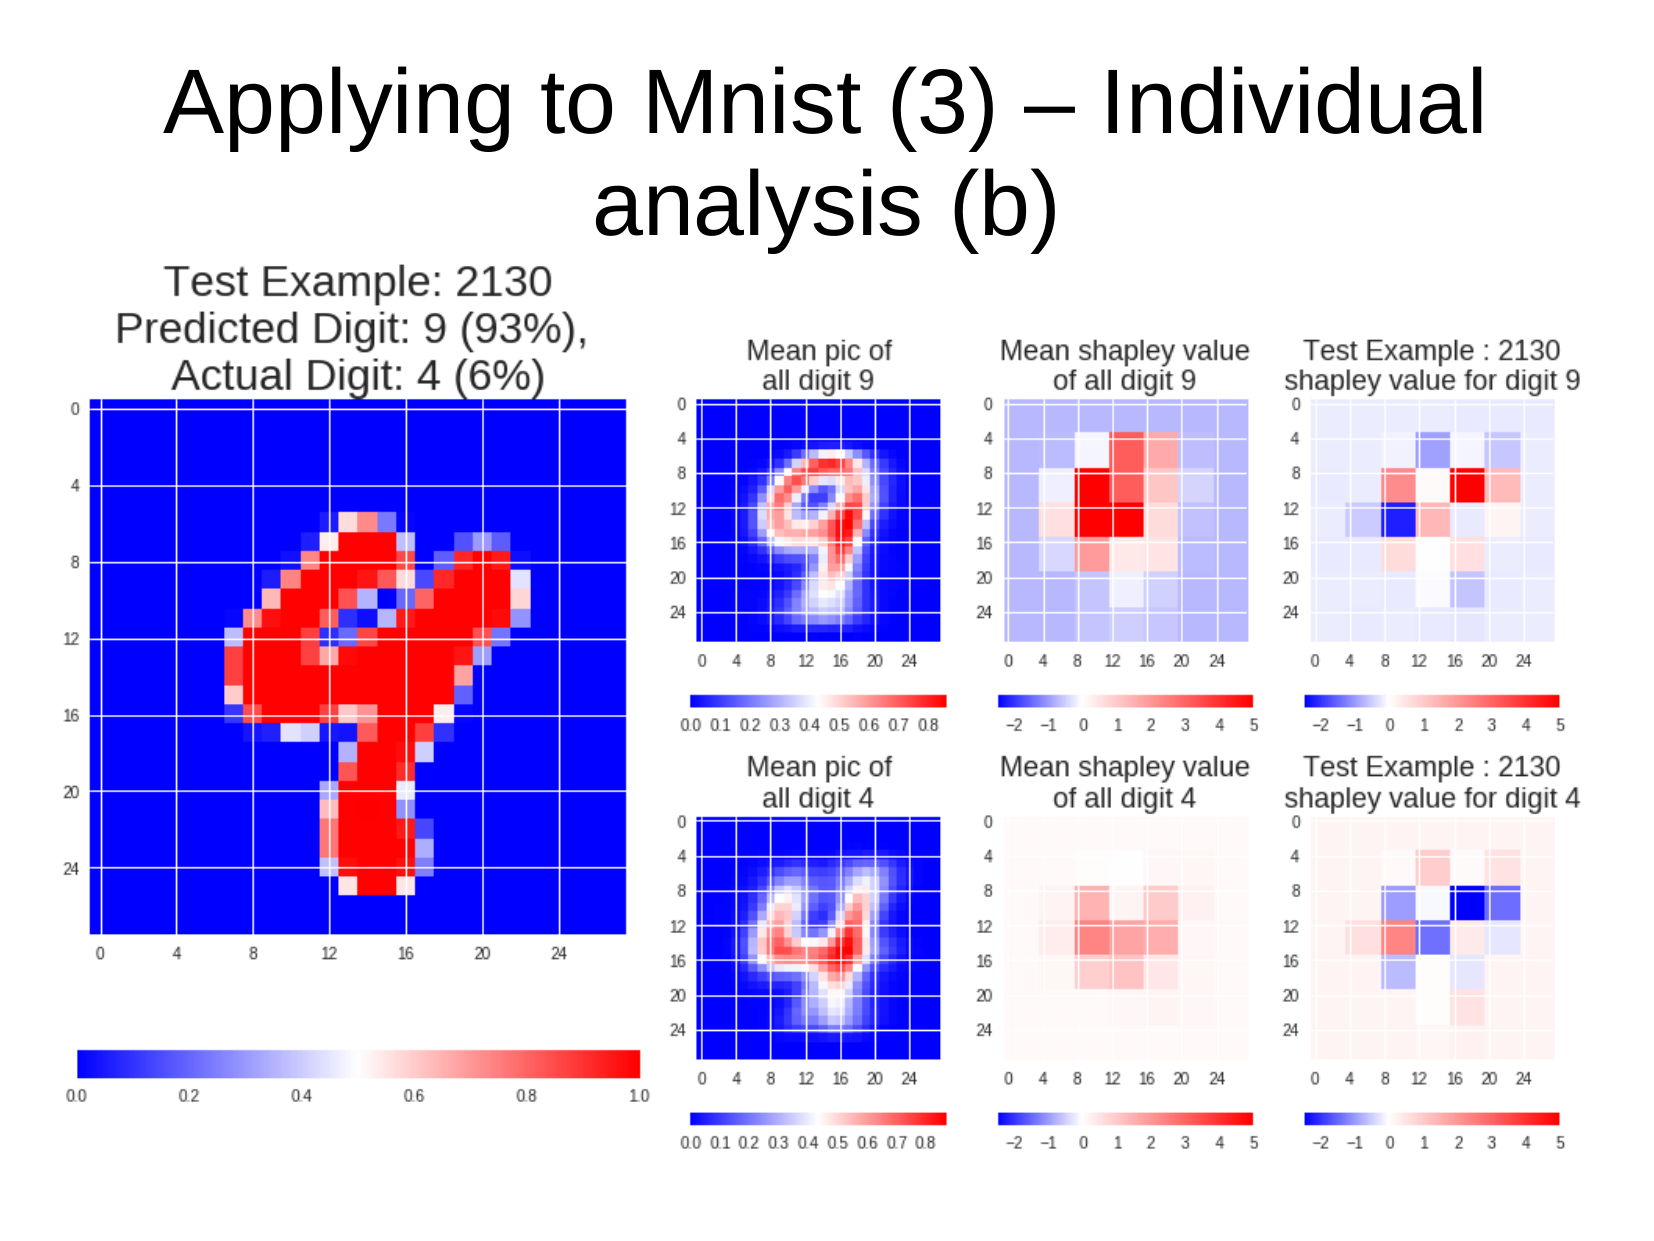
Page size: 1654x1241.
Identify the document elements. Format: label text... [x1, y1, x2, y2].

title Applying to Mnist (3) – Individual analysis (b) [82, 49, 1571, 254]
picture [51, 254, 1591, 1163]
